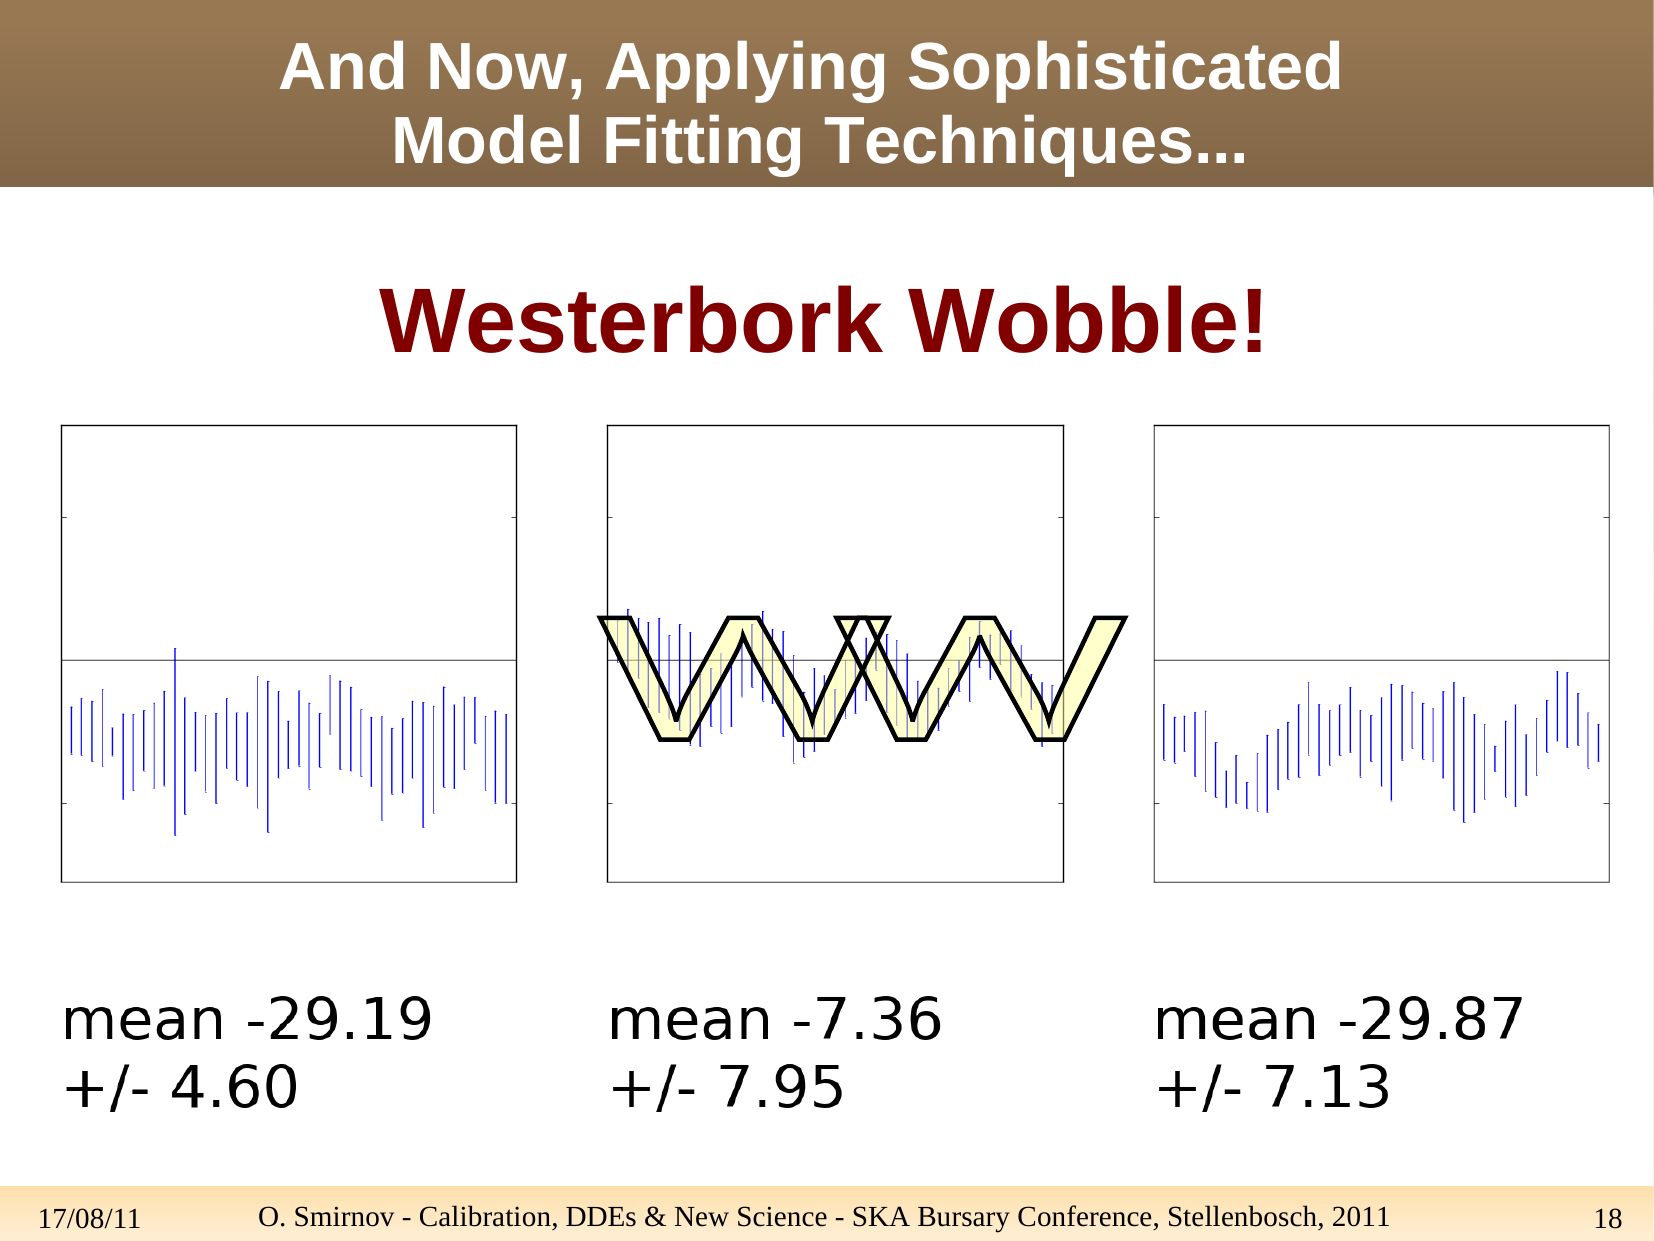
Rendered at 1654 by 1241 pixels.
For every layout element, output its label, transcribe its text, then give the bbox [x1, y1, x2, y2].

text_box Westerbork Wobble! [262, 262, 1388, 385]
text_box WW [600, 617, 1126, 740]
picture [0, 0, 1654, 1241]
title And Now, Applying Sophisticated Model Fitting Techniques... [76, 7, 1565, 187]
